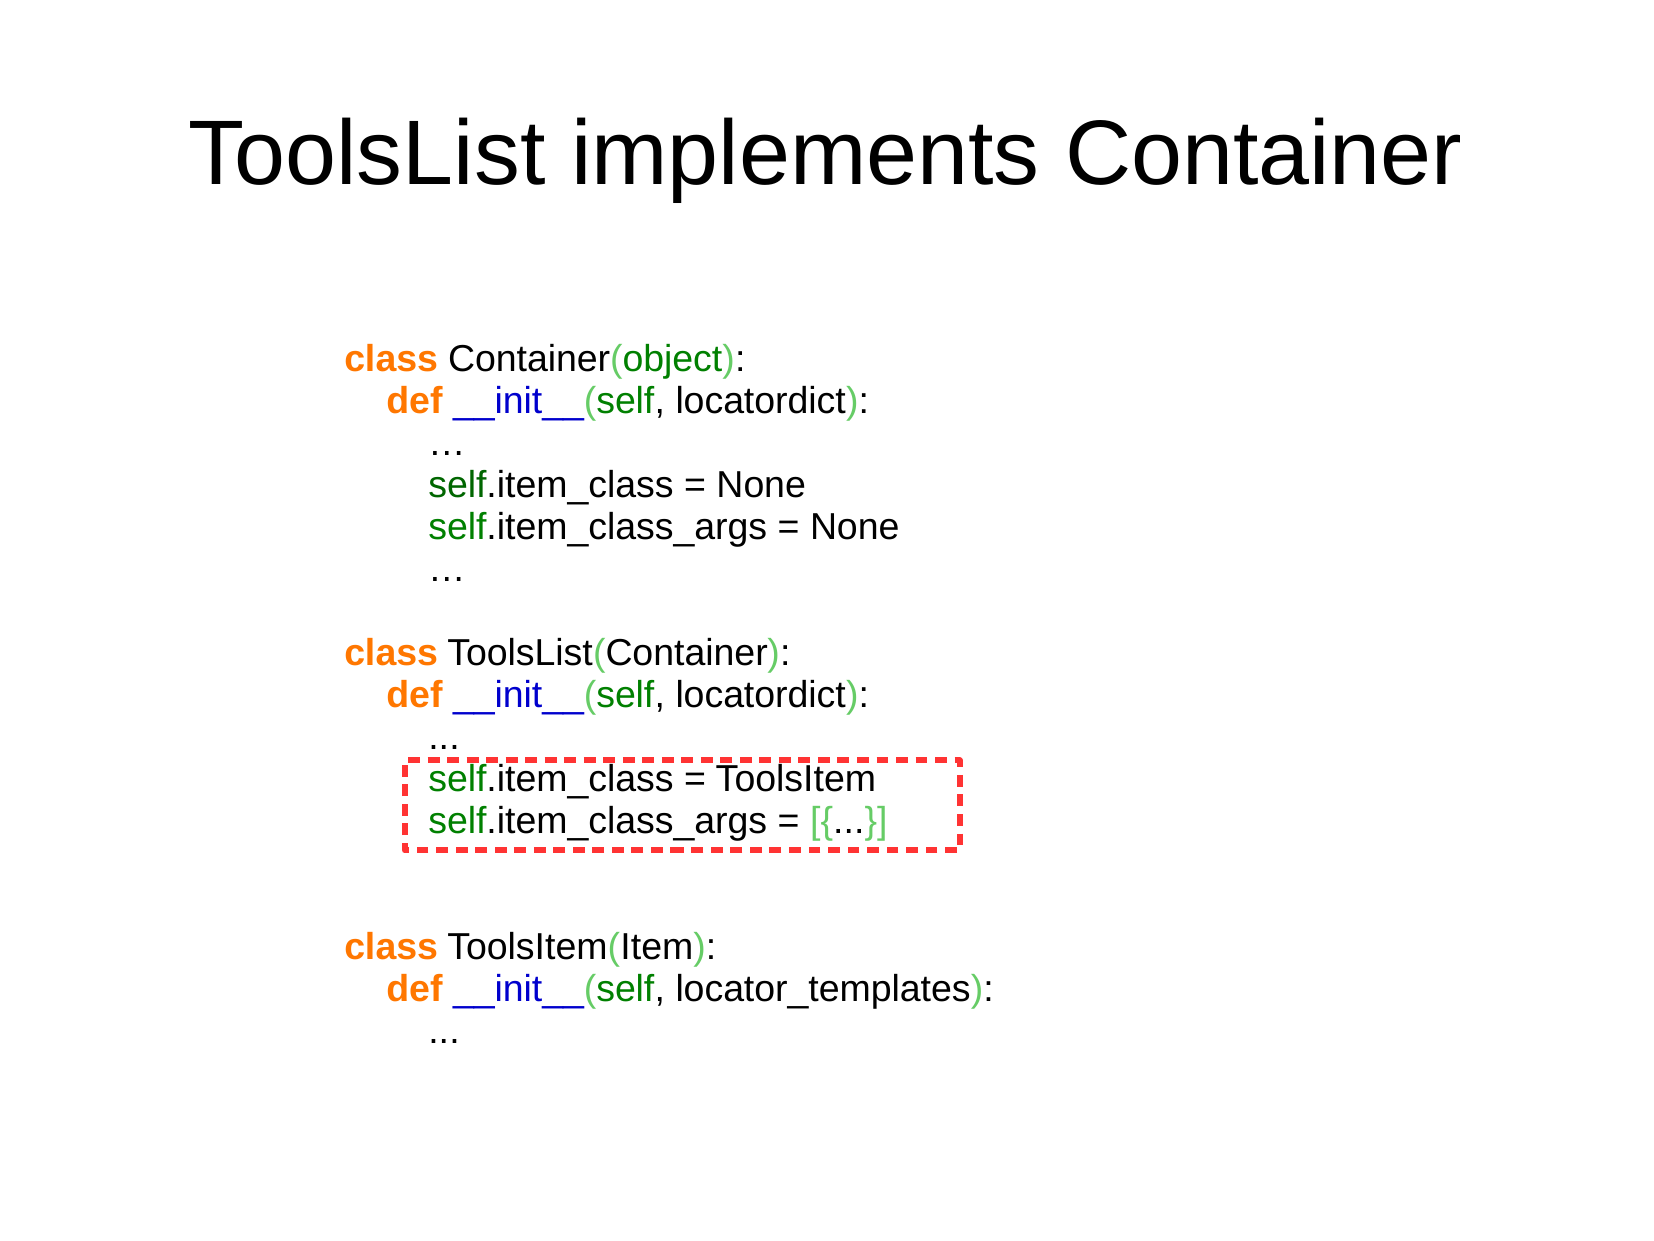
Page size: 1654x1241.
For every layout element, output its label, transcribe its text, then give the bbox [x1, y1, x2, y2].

title ToolsList implements Container [82, 49, 1571, 257]
text_box class Container(object): def __init__(self, locatordict): … self.item_class = None self.item_class_args = None … class ToolsList(Container): def __init__(self, locatordict): ... self.item_class = ToolsItem self.item_class_args = [{...}] class ToolsItem(Item): def __init__(self, locator_templates): ... [329, 330, 1459, 1101]
